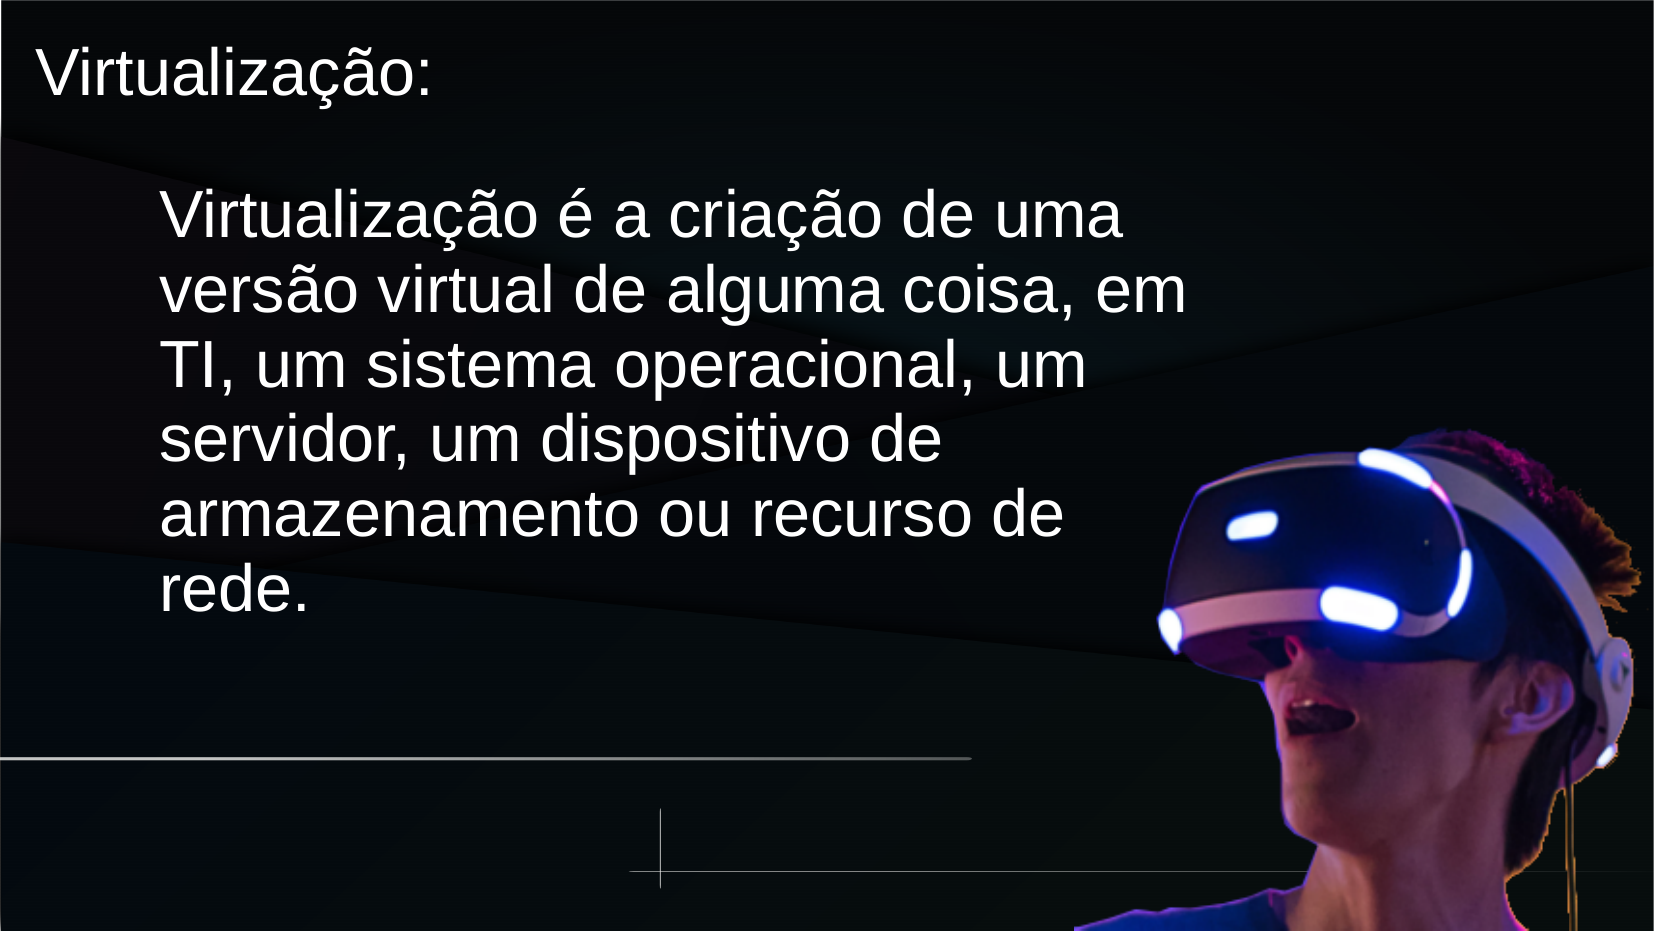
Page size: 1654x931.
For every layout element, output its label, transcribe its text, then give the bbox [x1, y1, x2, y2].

list Virtualização é a criação de uma versão virtual de alguma coisa, em TI, um sistema operacional, um servidor, um dispositivo de armazenamento ou recurso de rede. [159, 177, 1217, 721]
picture [0, 0, 1654, 931]
list Virtualização: [35, 35, 591, 119]
